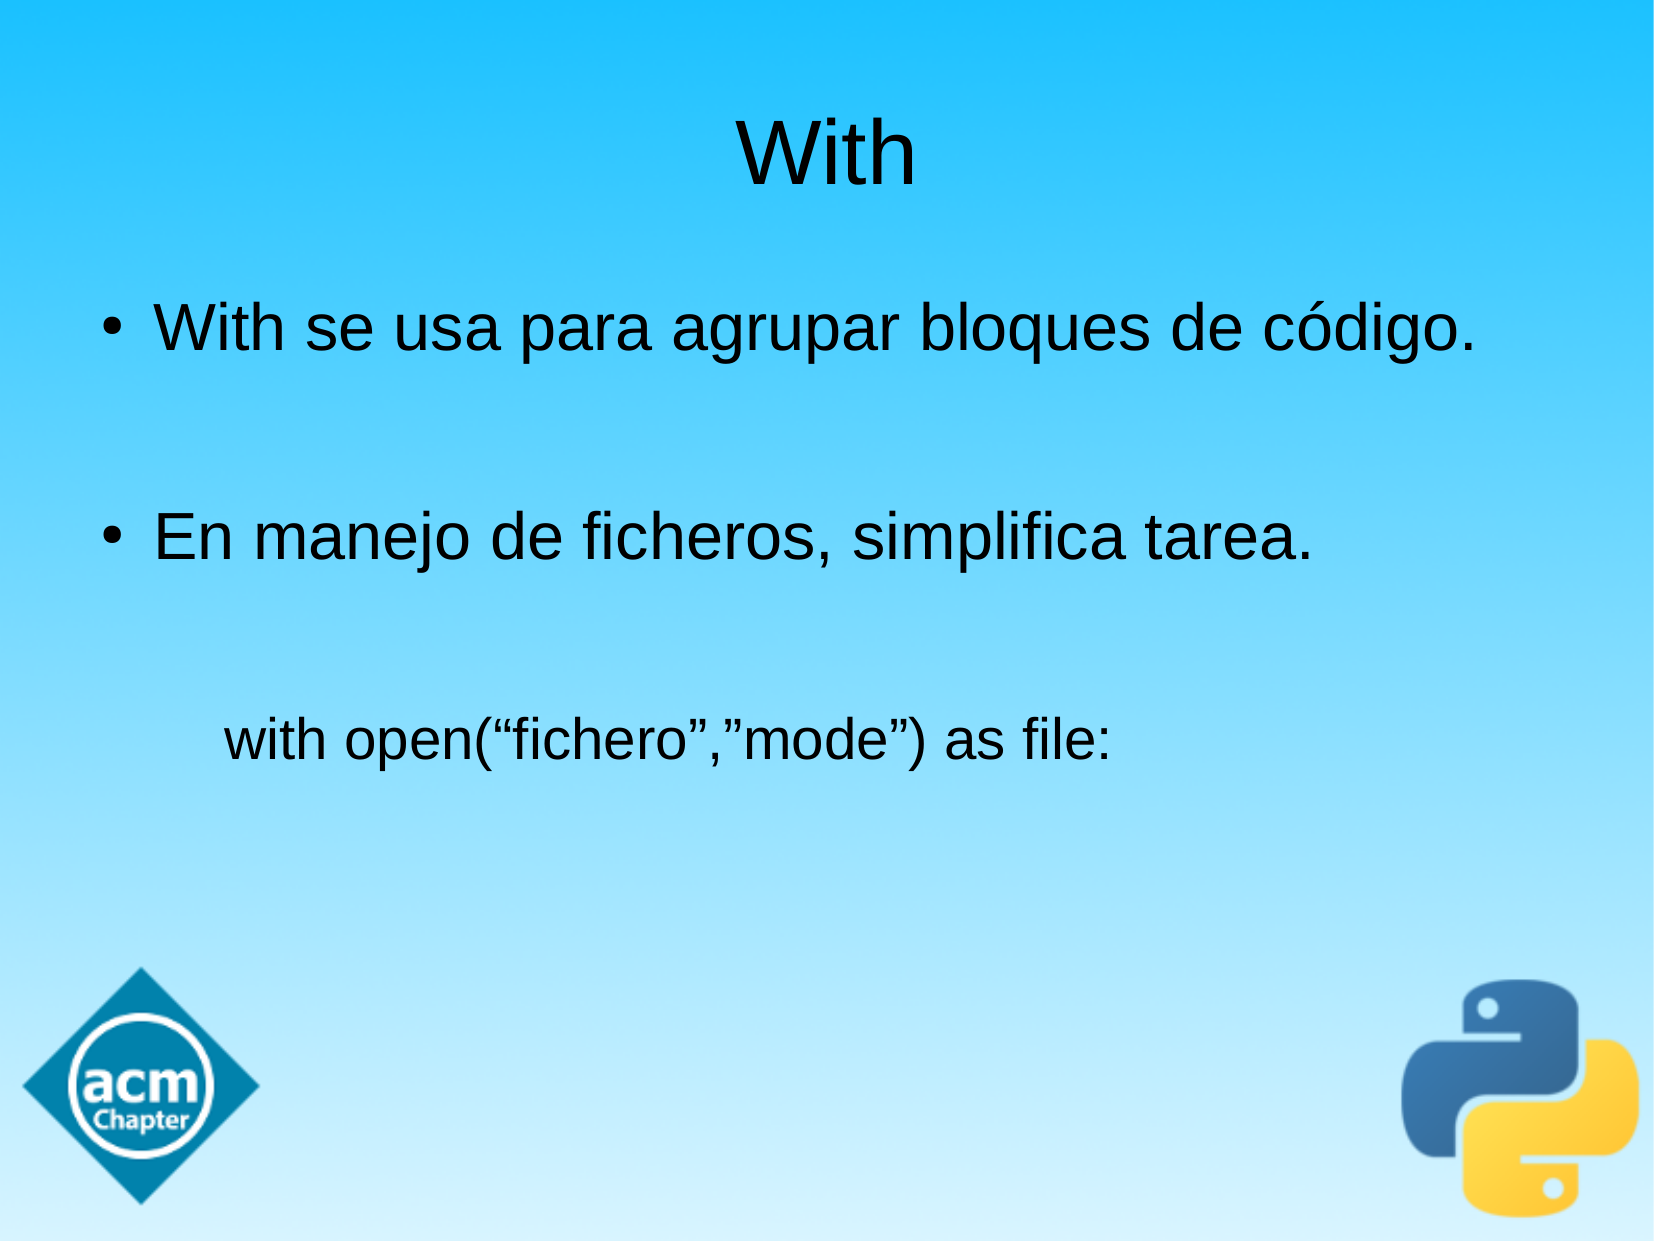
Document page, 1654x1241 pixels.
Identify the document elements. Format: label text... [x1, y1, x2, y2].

list With se usa para agrupar bloques de código. En manejo de ficheros, simplifica tarea. with open(“fichero”,”mode”) as file: [82, 290, 1571, 1010]
title With [82, 49, 1571, 257]
picture [0, 0, 1654, 1241]
